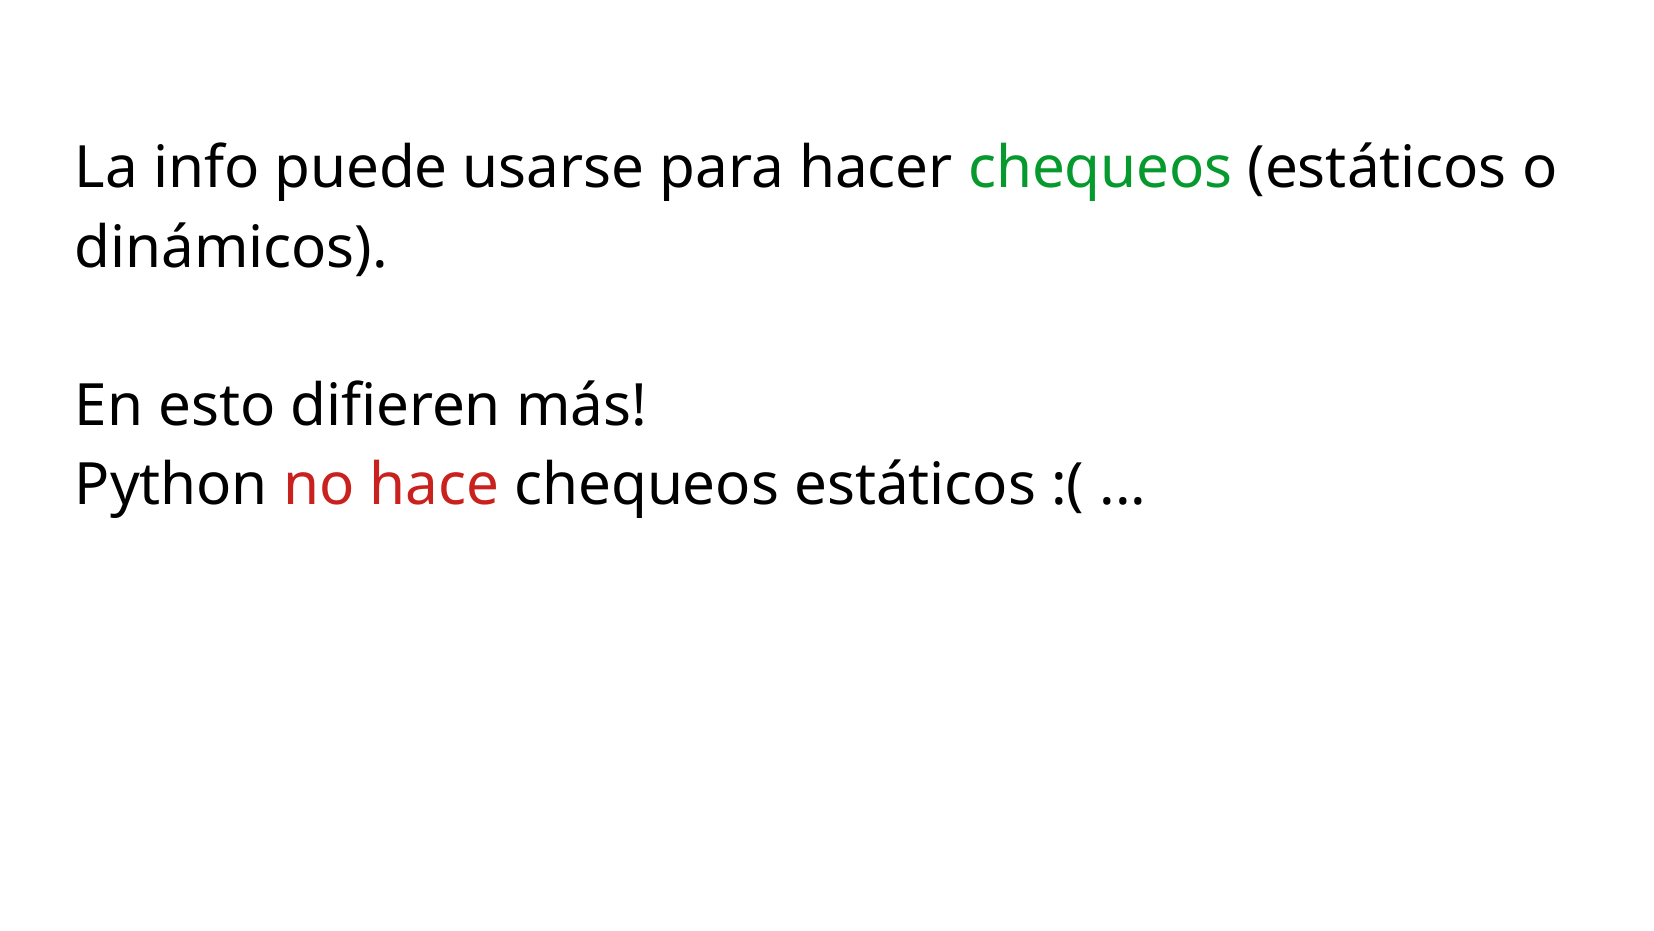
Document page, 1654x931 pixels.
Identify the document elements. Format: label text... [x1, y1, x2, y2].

text_box La info puede usarse para hacer chequeos (estáticos o dinámicos). En esto difieren más! Python no hace chequeos estáticos :( ... [60, 118, 1606, 794]
